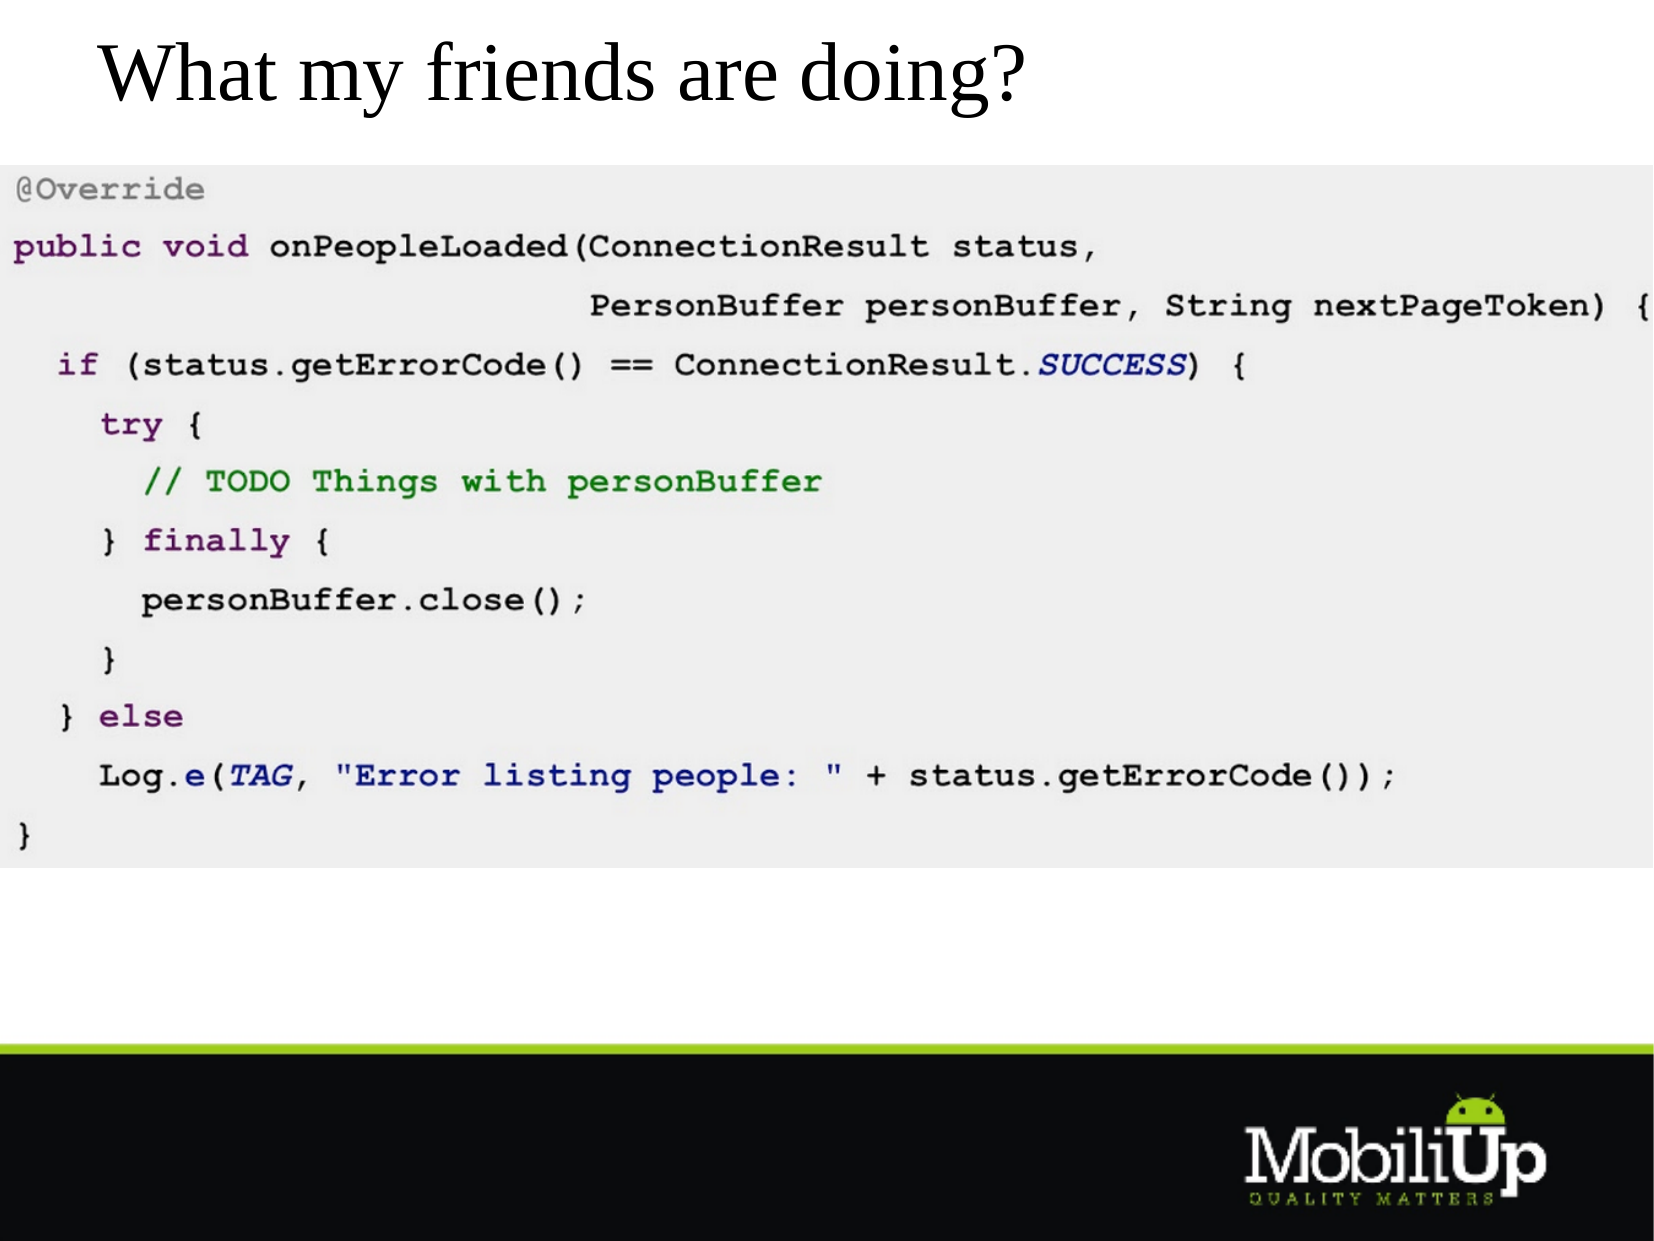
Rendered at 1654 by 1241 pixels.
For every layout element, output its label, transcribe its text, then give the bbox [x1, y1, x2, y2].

title What my friends are doing? [82, 9, 1571, 125]
picture [0, 0, 1654, 1241]
